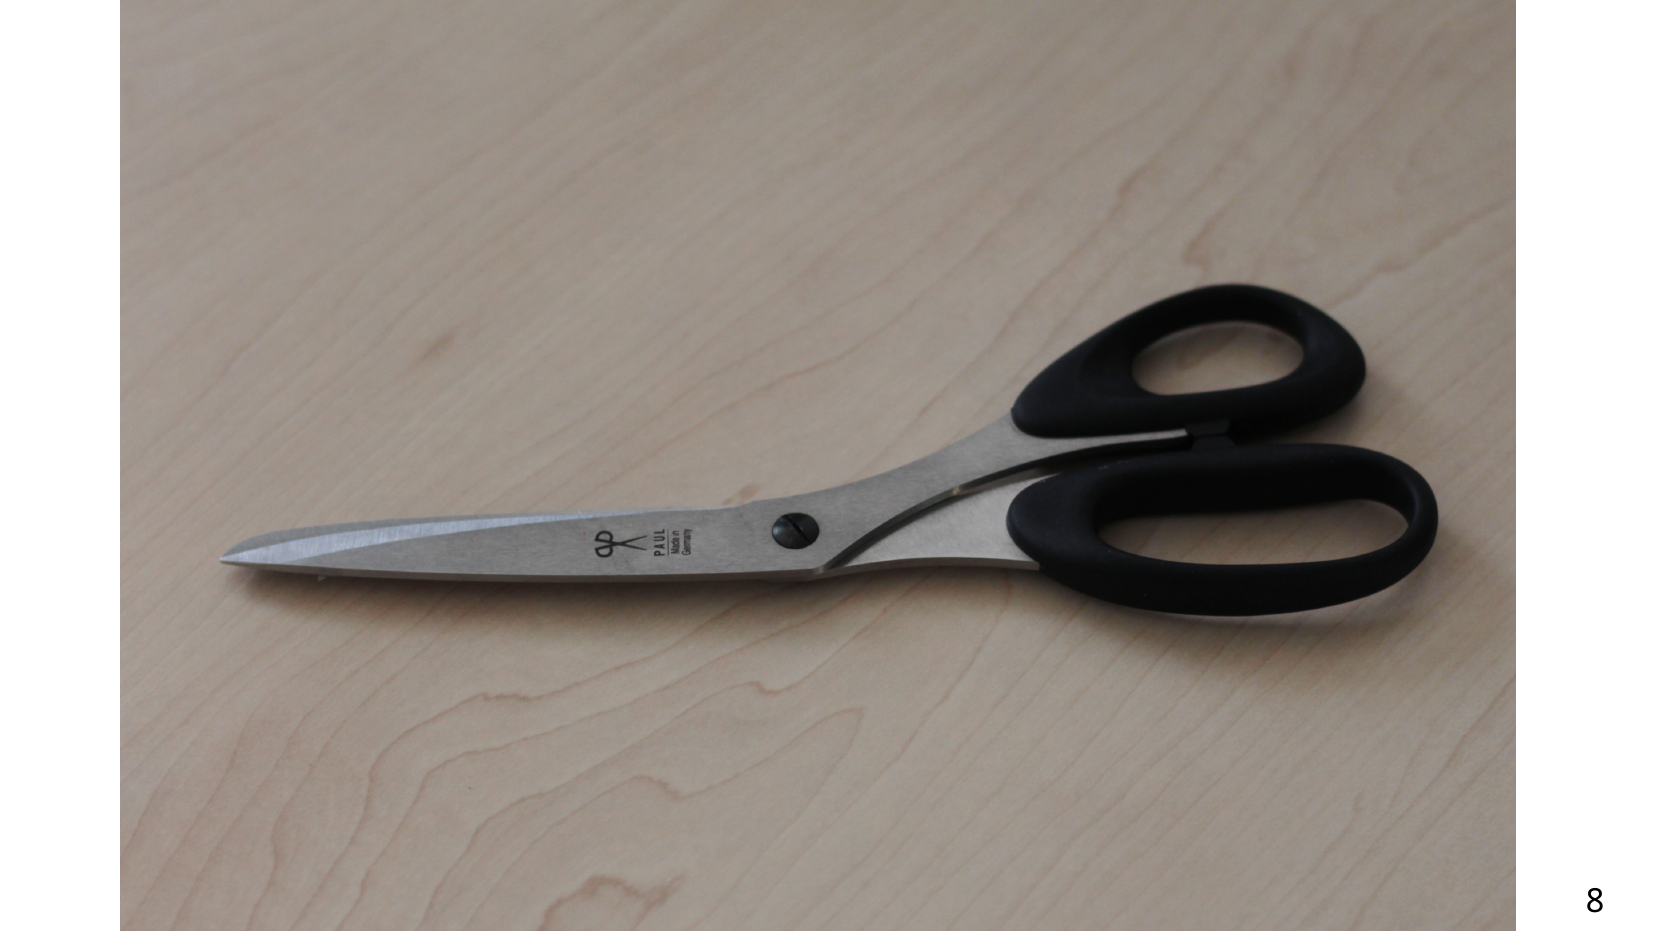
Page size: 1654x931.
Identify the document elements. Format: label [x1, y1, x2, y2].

picture [120, 0, 1516, 931]
